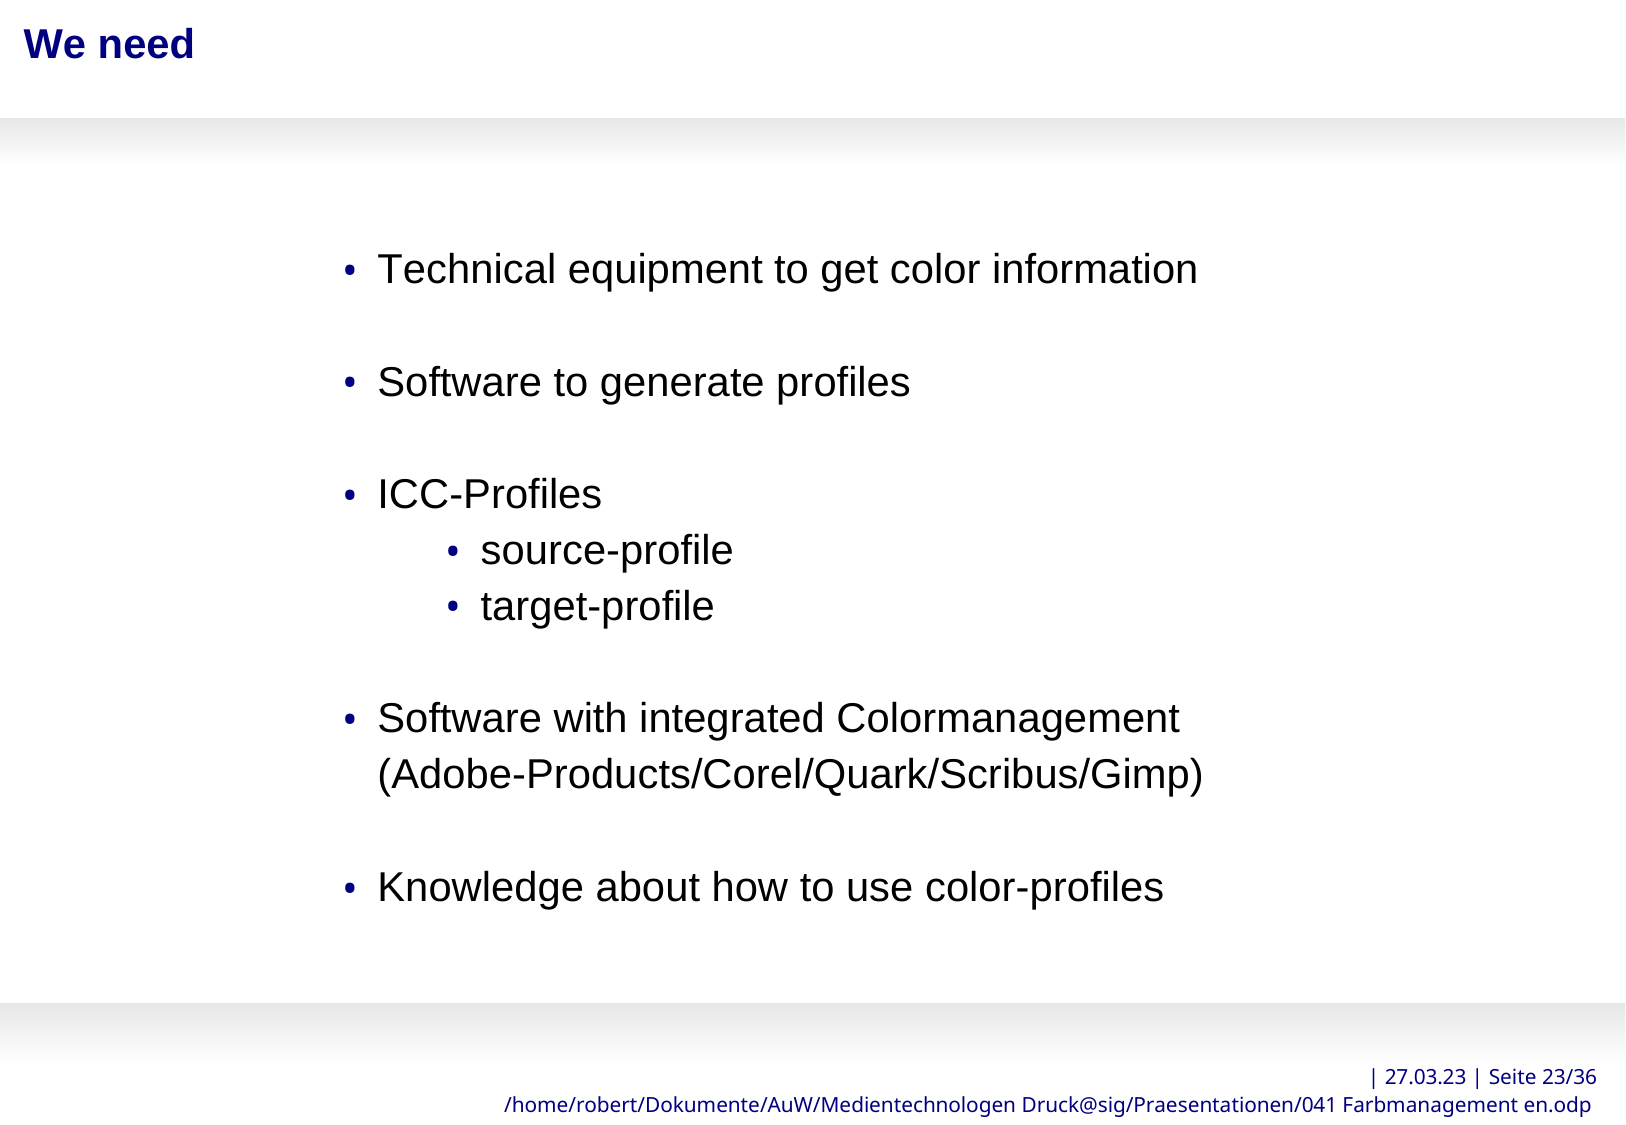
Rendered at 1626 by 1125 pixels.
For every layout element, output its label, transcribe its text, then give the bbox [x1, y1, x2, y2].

title We need [23, 11, 1600, 130]
list Technical equipment to get color information Software to generate profiles ICC-Profiles source-profile target-profile Software with integrated Colormanagement (Adobe-Products/Corel/Quark/Scribus/Gimp) Knowledge about how to use color-profiles [295, 236, 1588, 906]
